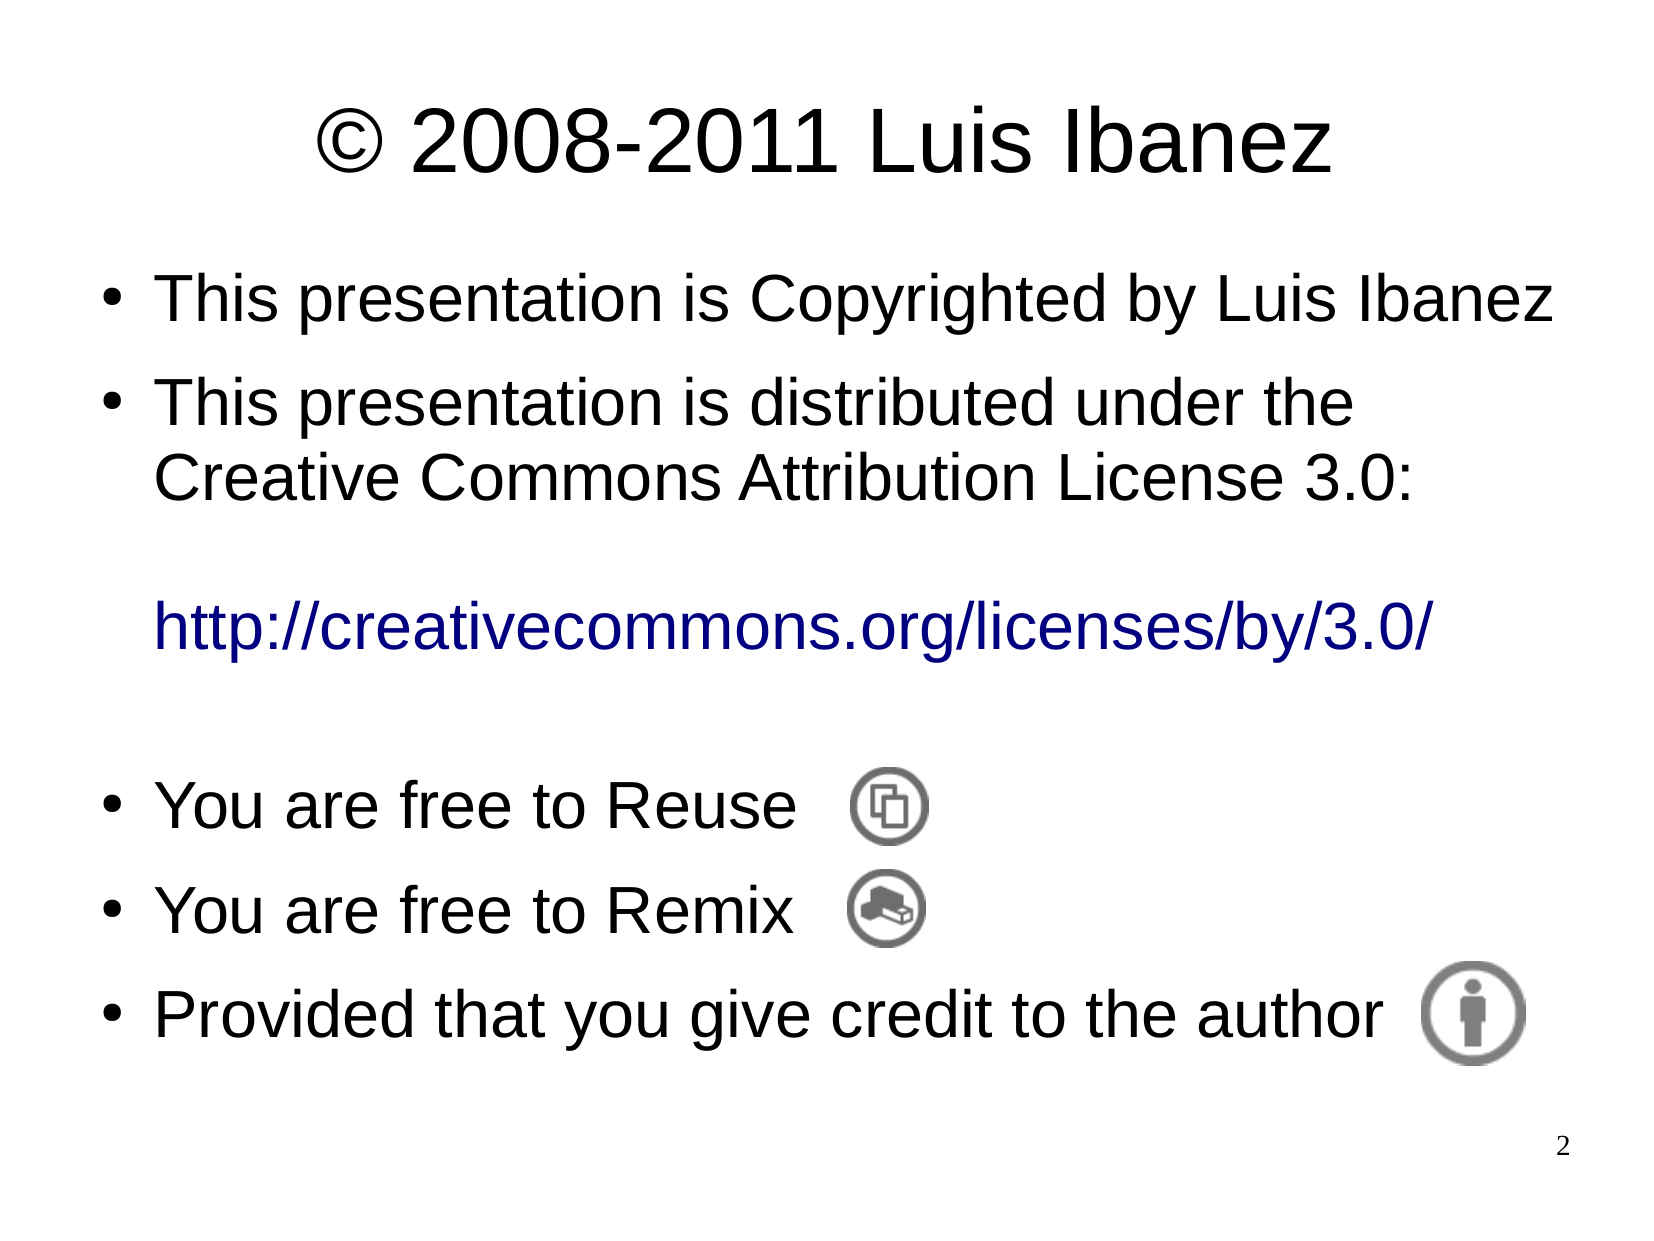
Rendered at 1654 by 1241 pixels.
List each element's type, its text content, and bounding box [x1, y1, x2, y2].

picture [850, 767, 929, 846]
picture [847, 869, 926, 948]
picture [1421, 961, 1526, 1066]
list This presentation is Copyrighted by Luis Ibanez This presentation is distributed under the Creative Commons Attribution License 3.0: http://creativecommons.org/licenses/by/3.0/ You are free to Reuse You are free to Remix Provided that you give credit to the author [82, 260, 1571, 1052]
title © 2008-2011 Luis Ibanez [82, 37, 1571, 245]
